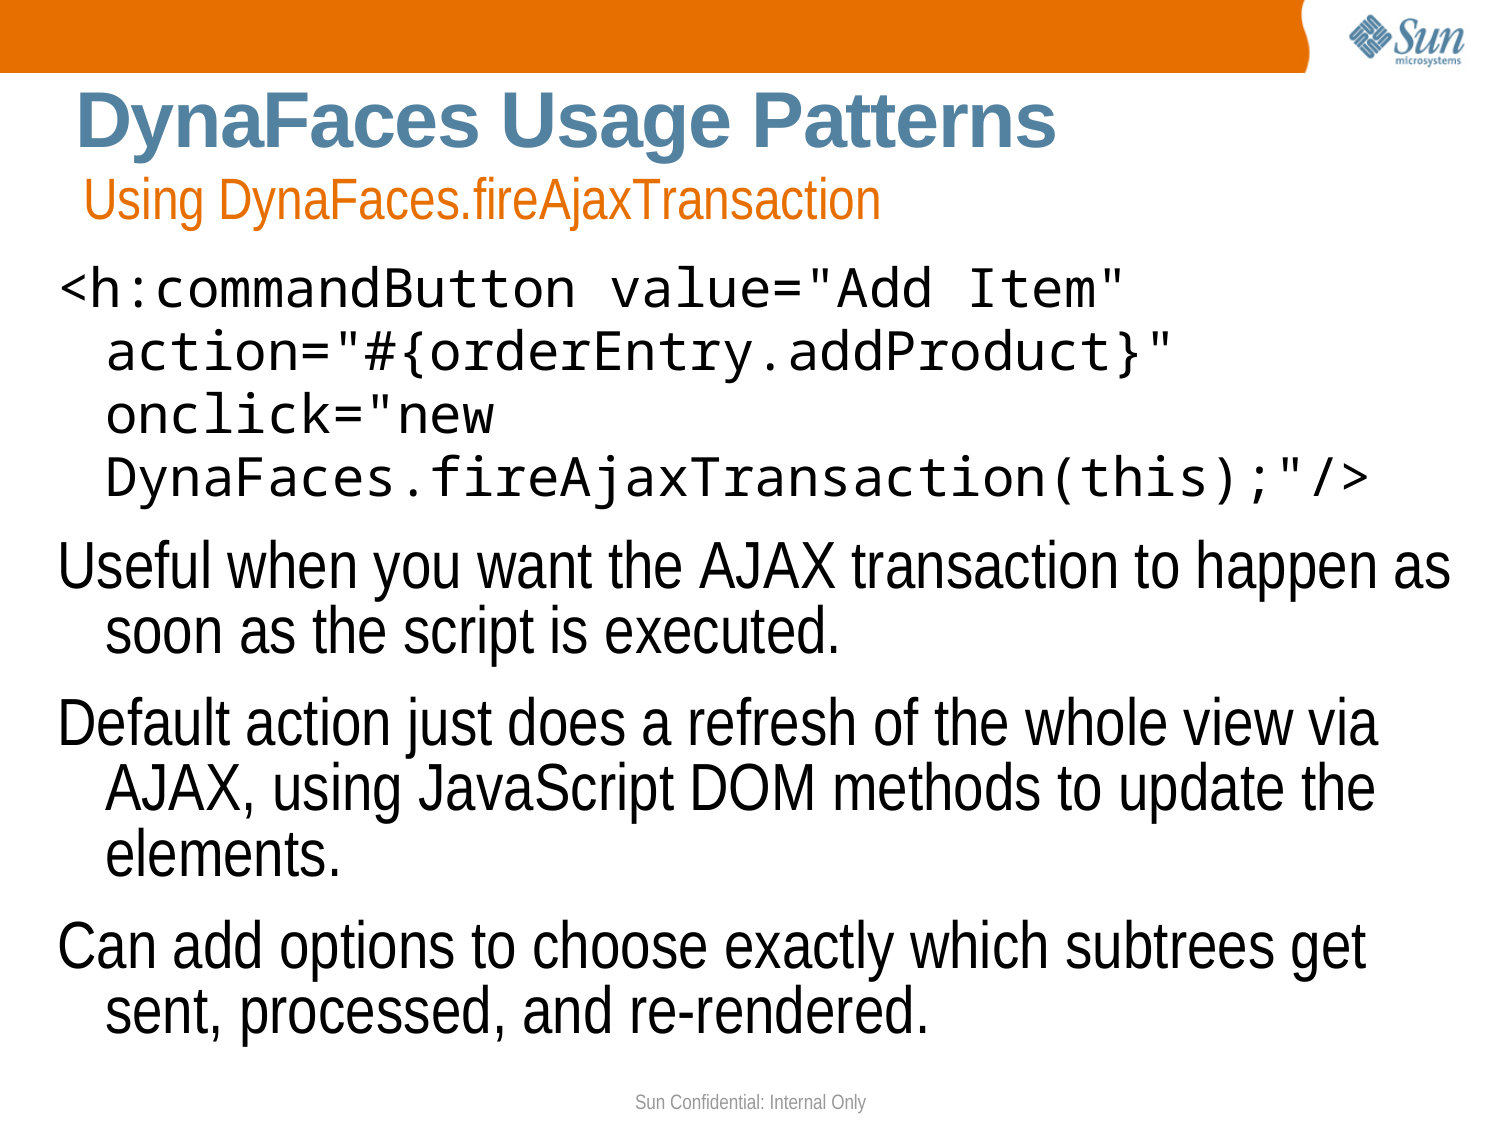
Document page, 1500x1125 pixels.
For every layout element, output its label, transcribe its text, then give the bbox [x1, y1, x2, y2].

title DynaFaces Usage Patterns [75, 83, 1437, 188]
picture [0, 0, 1500, 73]
text_box Using DynaFaces.fireAjaxTransaction [83, 174, 1351, 242]
list <h:commandButton value="Add Item" action="#{orderEntry.addProduct}" onclick="new DynaFaces.fireAjaxTransaction(this);"/> Useful when you want the AJAX transaction to happen as soon as the script is executed. Default action just does a refresh of the whole view via AJAX, using JavaScript DOM methods to update the elements. Can add options to choose exactly which subtrees get sent, processed, and re-rendered. [37, 257, 1463, 1125]
